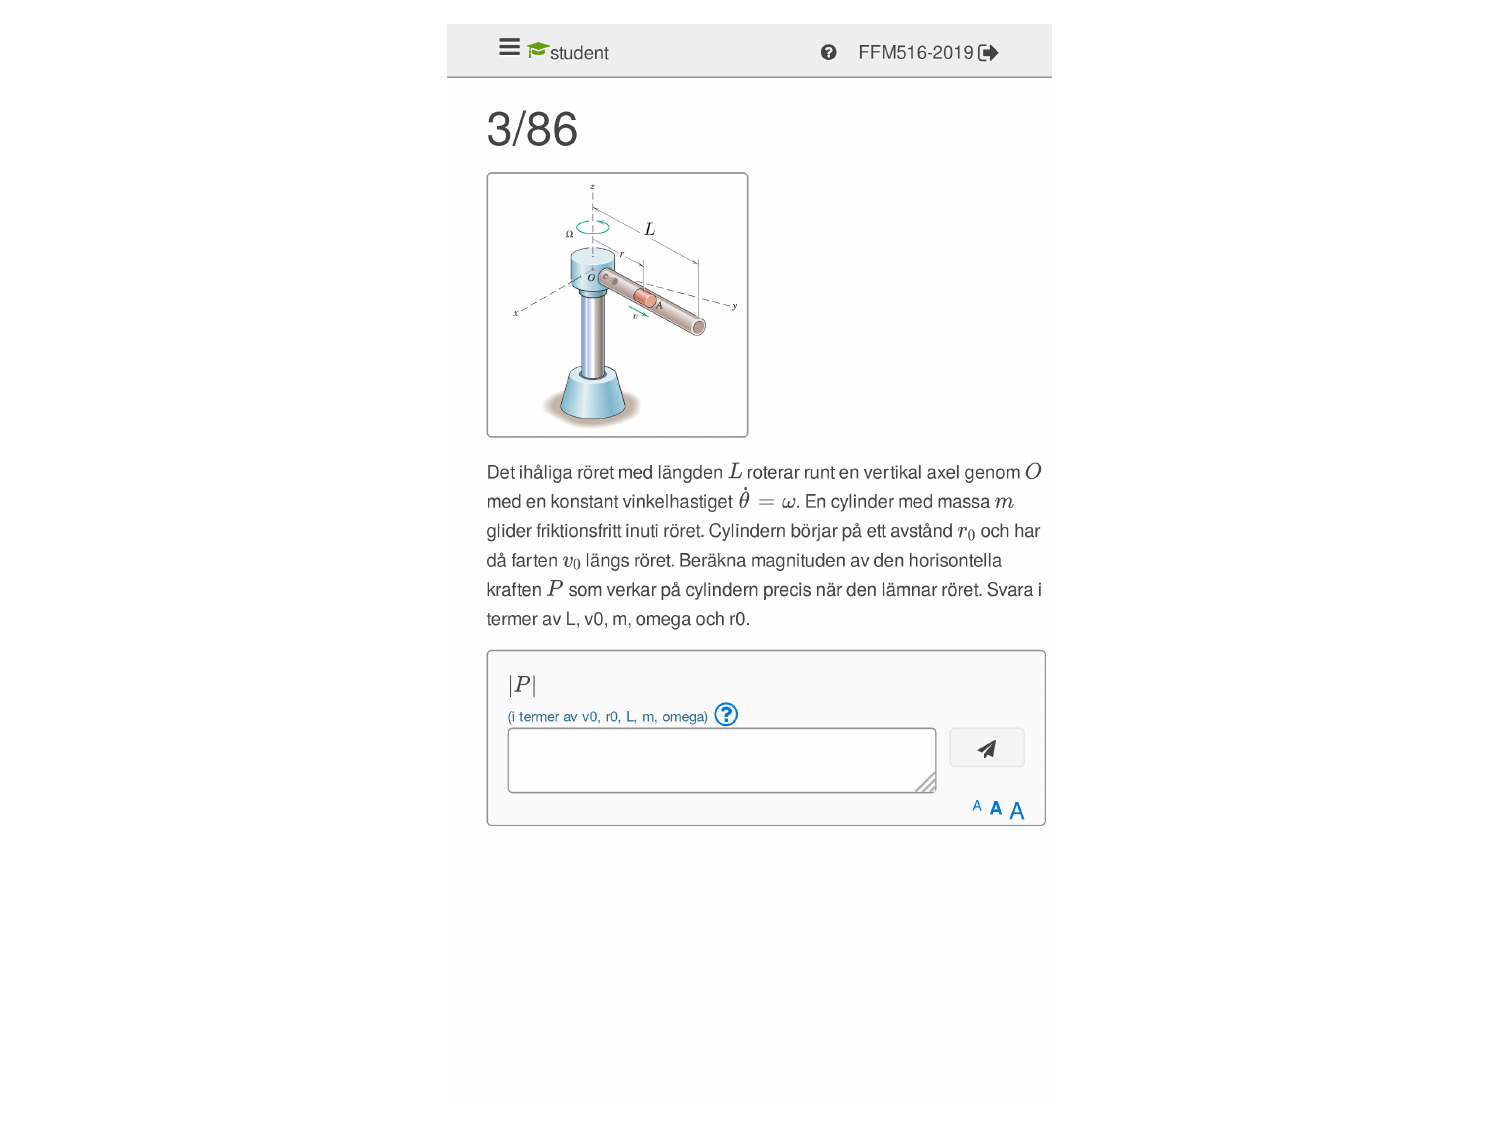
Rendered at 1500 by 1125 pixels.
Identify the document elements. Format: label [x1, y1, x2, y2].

picture [447, 24, 1052, 1100]
